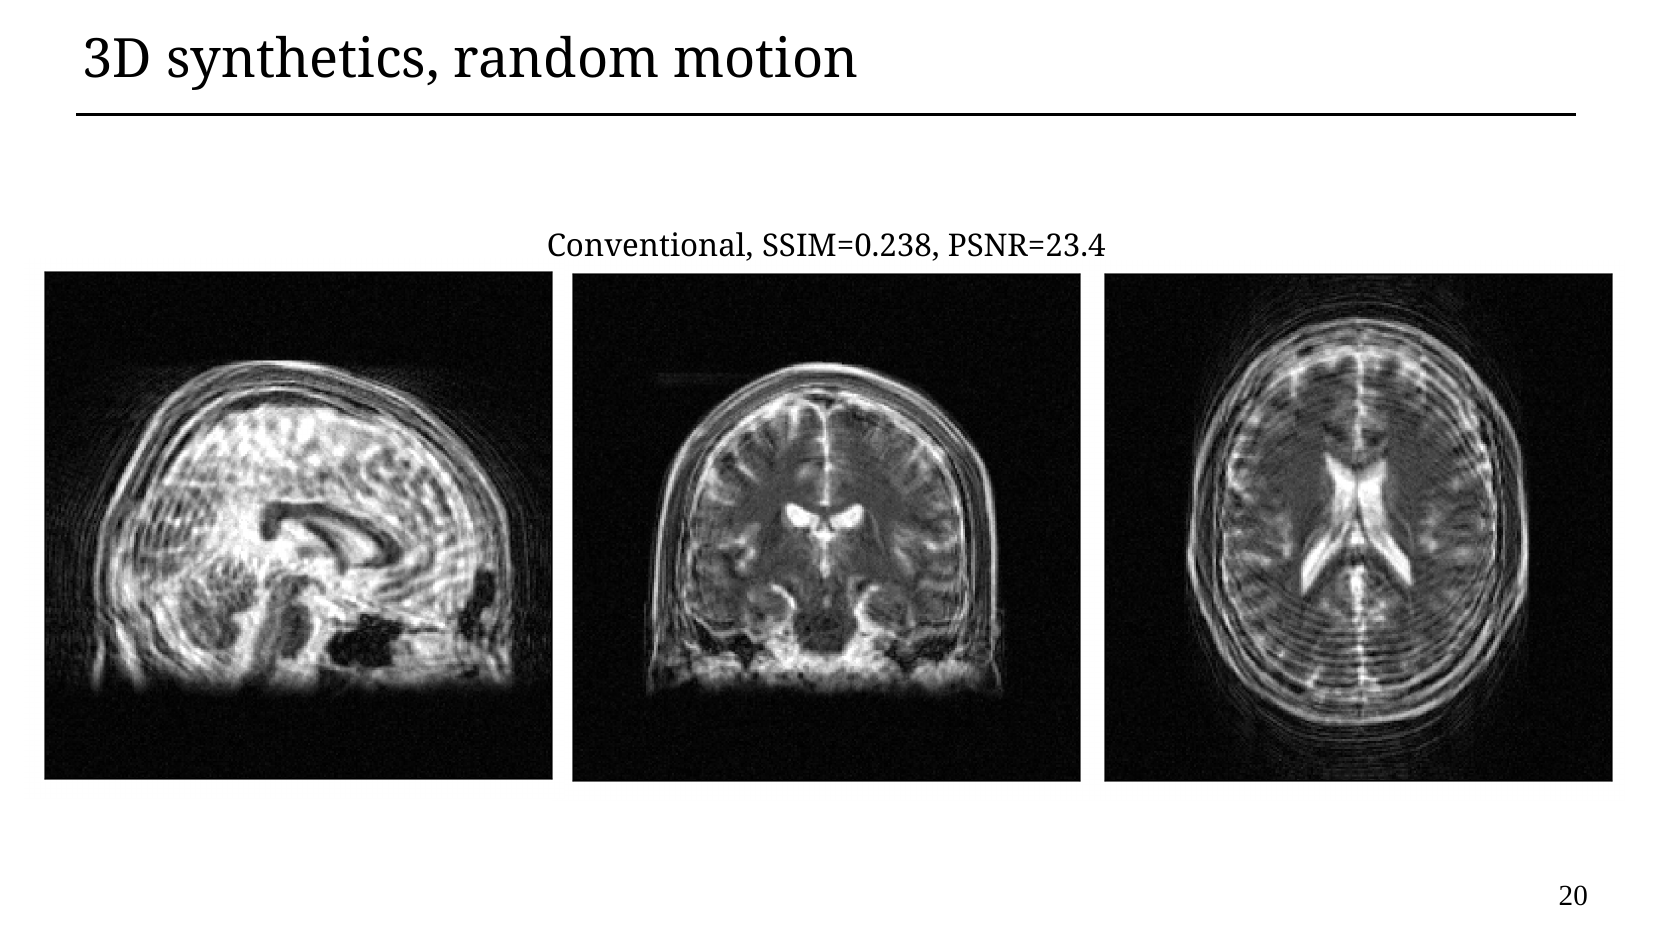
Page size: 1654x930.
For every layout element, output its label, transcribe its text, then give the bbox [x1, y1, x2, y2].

title 3D synthetics, random motion [82, 7, 1571, 105]
picture [24, 258, 1625, 801]
text_box Conventional, SSIM=0.238, PSNR=23.4 [361, 215, 1292, 267]
